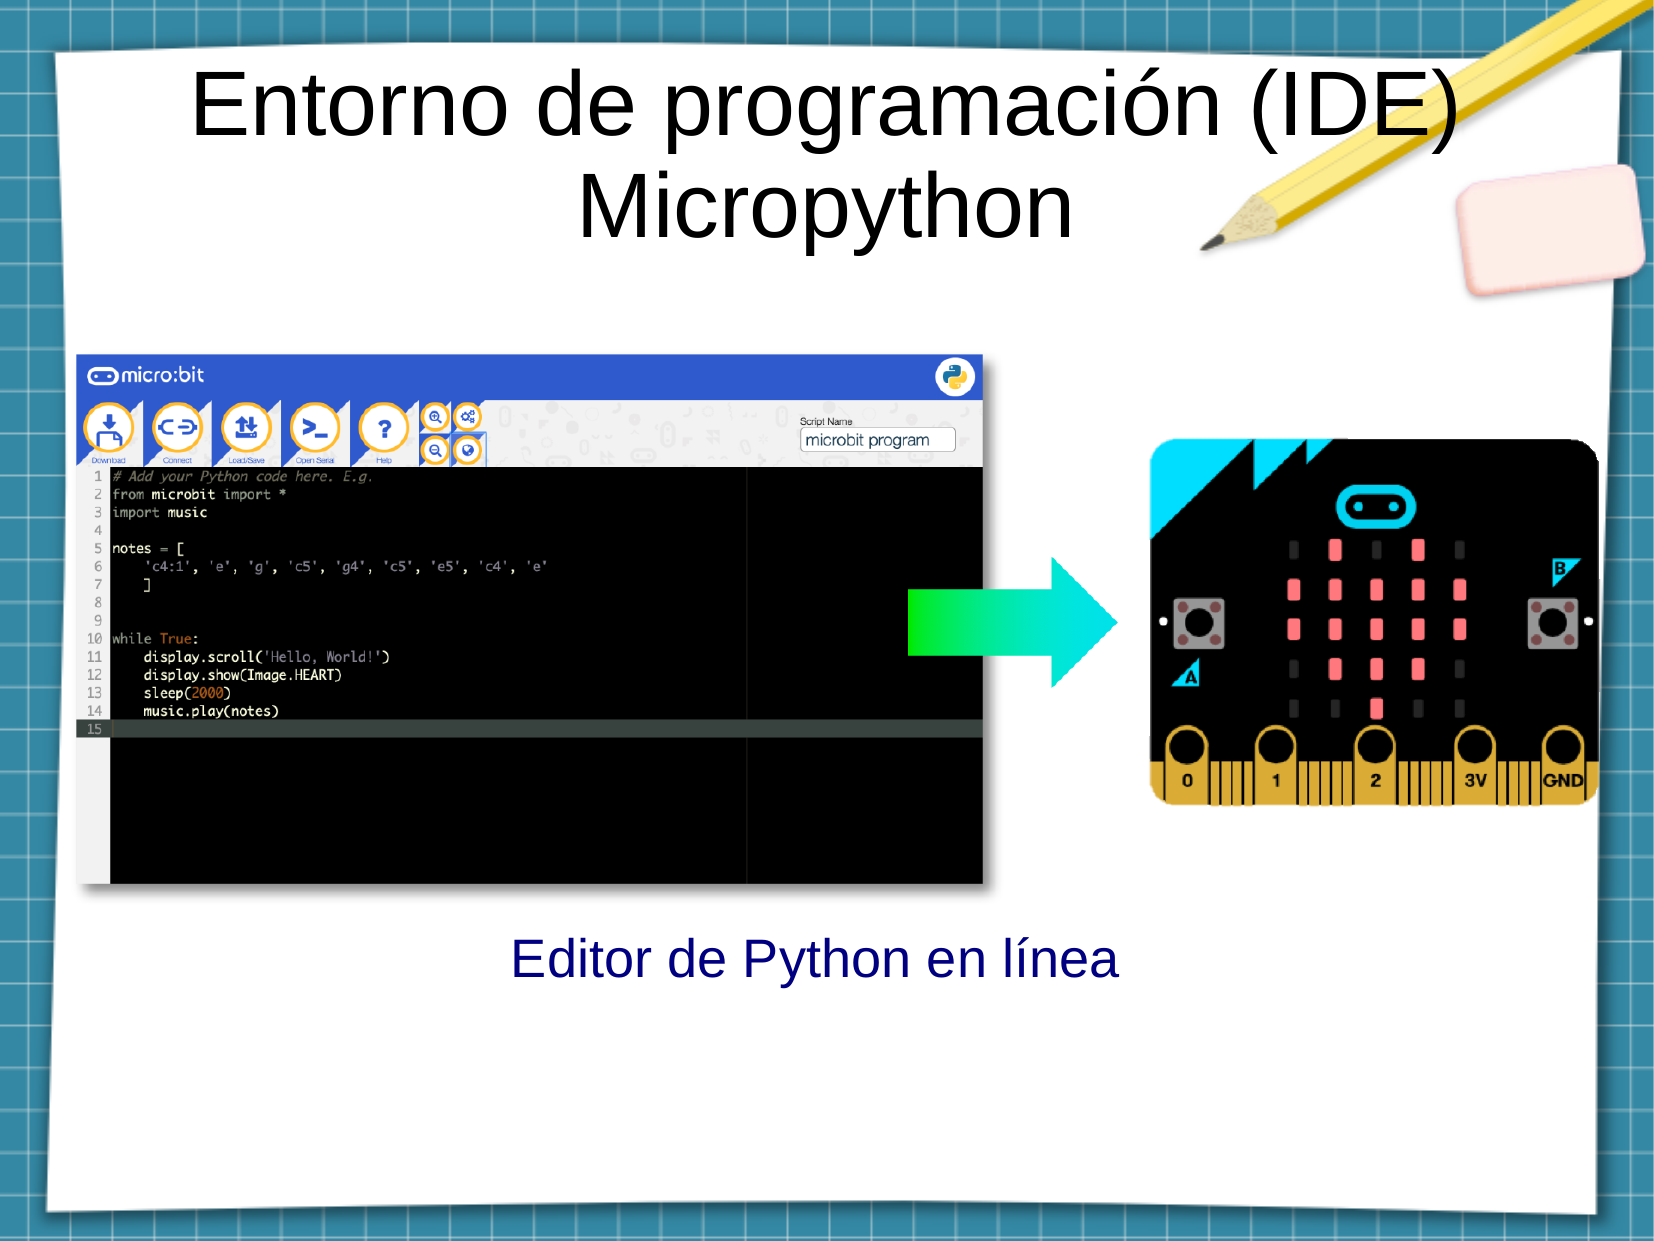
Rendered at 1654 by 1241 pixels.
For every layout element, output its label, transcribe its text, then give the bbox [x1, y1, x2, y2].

text_box Editor de Python en línea [496, 921, 1146, 997]
picture [0, 0, 1654, 1241]
title Entorno de programación (IDE) Micropython [82, 52, 1571, 258]
